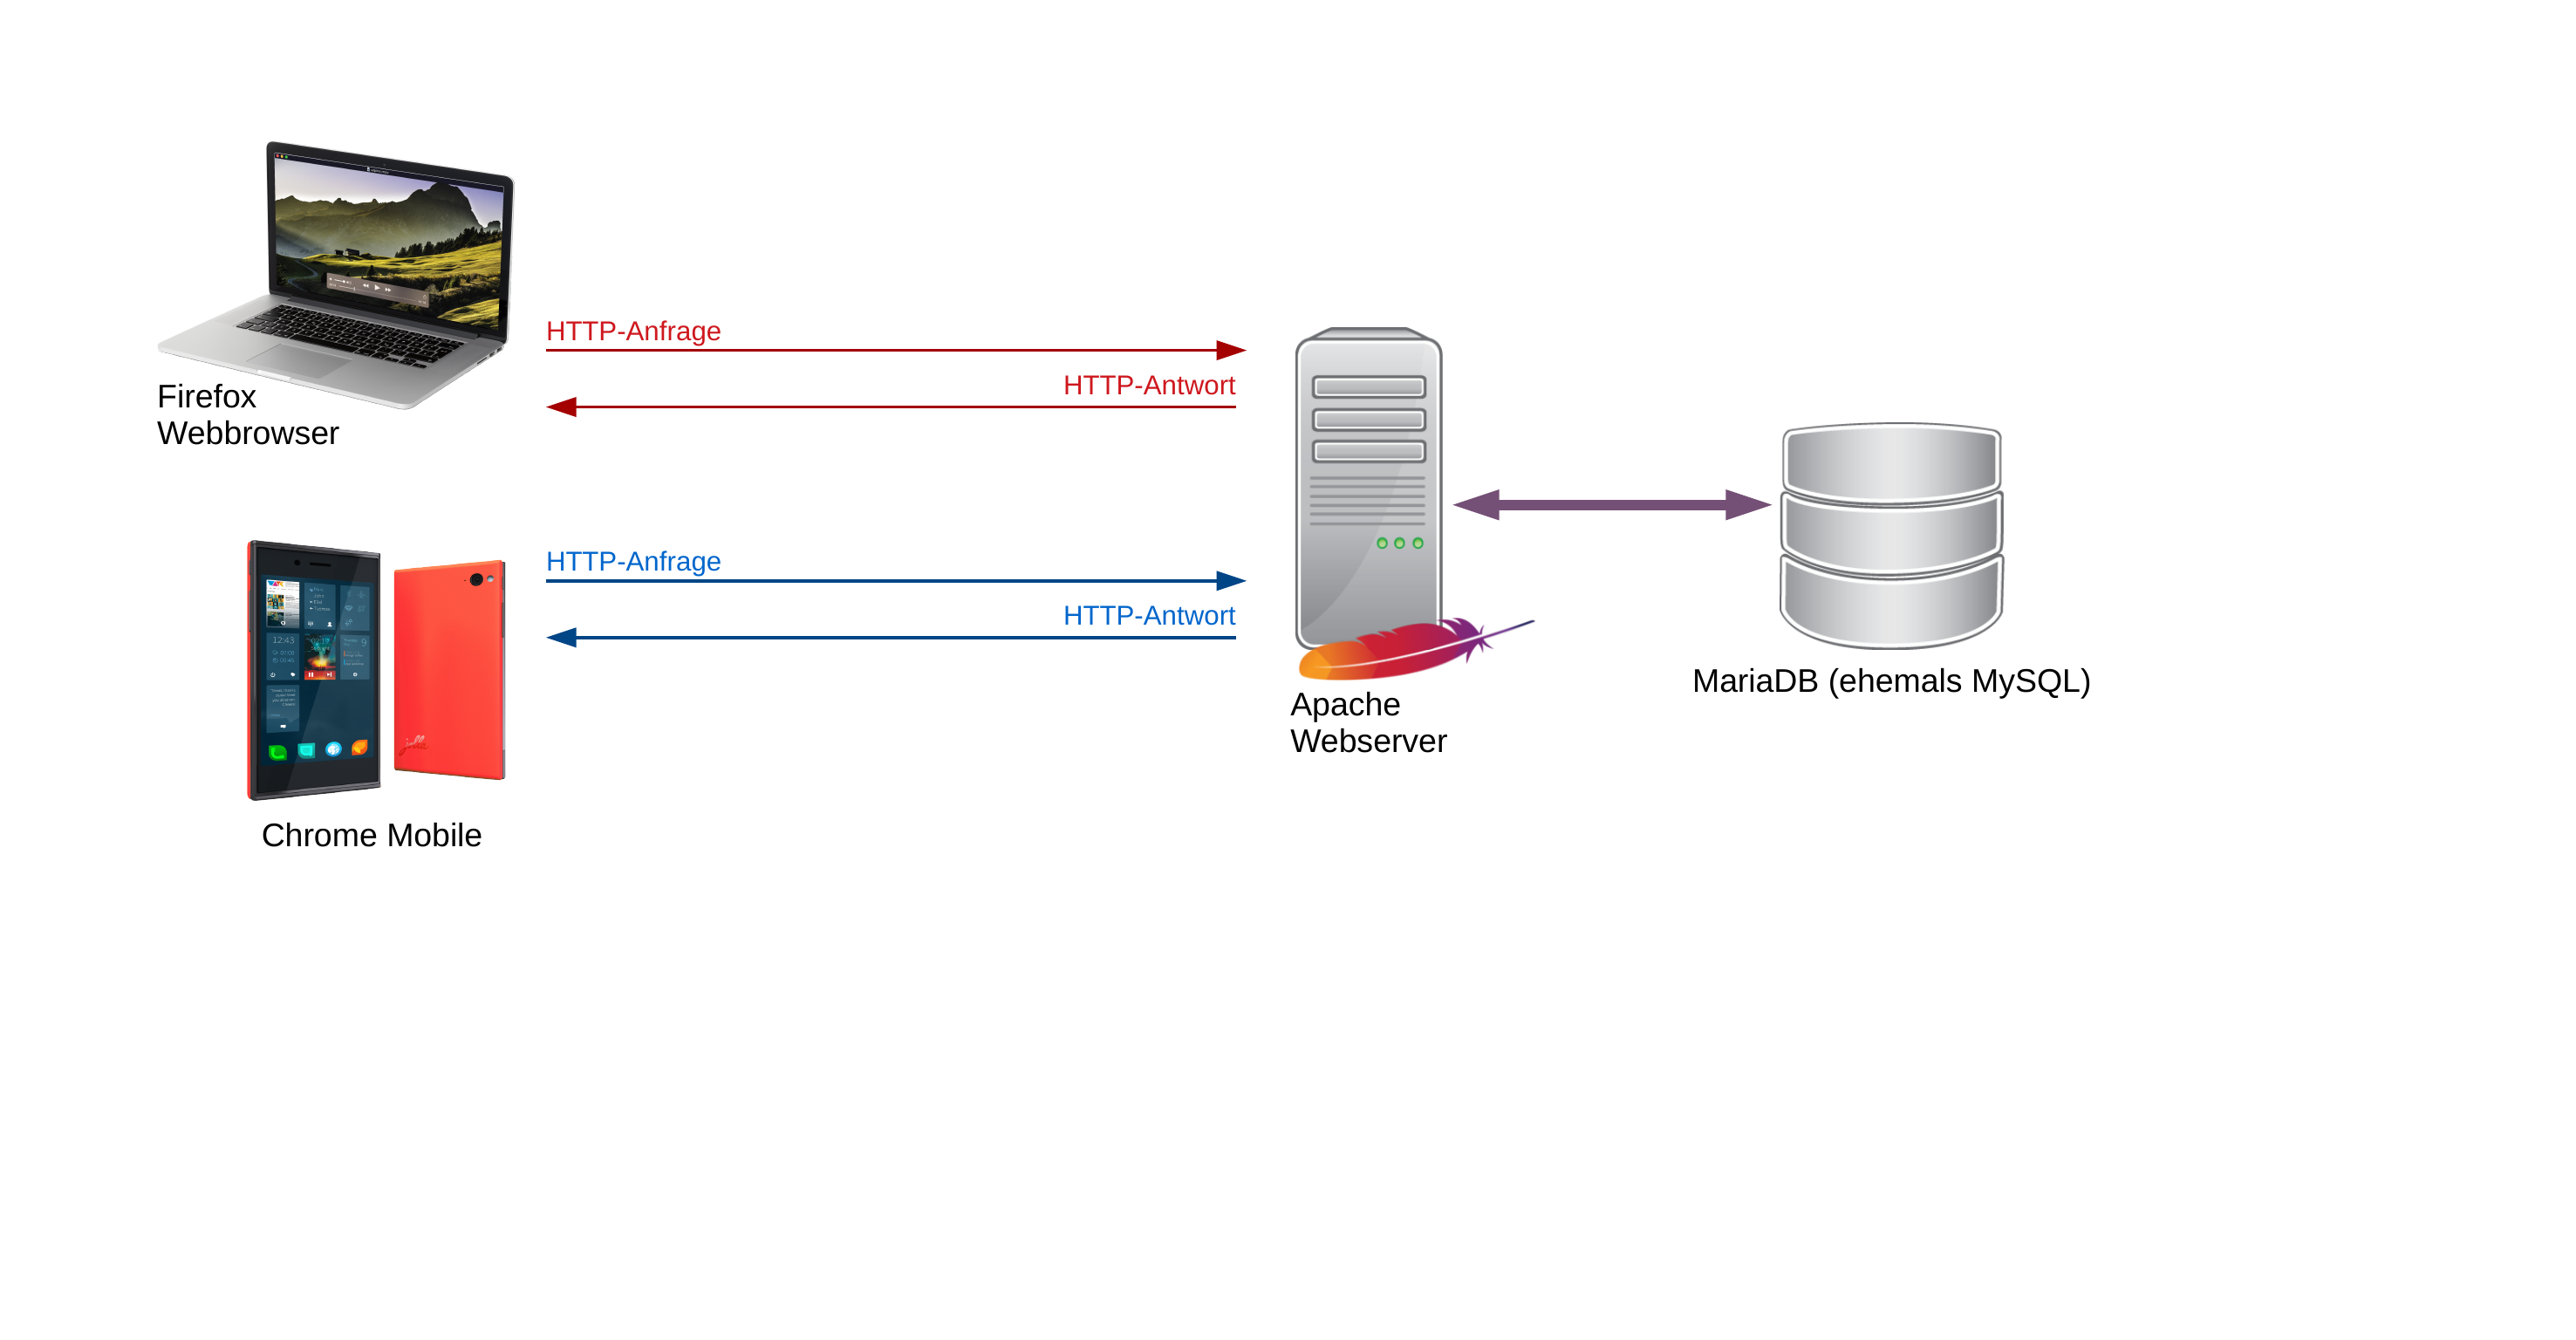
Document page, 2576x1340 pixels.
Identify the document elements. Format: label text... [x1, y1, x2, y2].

picture [156, 140, 607, 434]
text_box HTTP-Anfrage [545, 309, 722, 352]
text_box HTTP-Antwort [1063, 594, 1237, 638]
picture [1295, 327, 1535, 680]
text_box Firefox Webbrowser [144, 372, 353, 459]
picture [247, 540, 507, 801]
picture [1780, 422, 2005, 650]
text_box Apache Webserver [1277, 680, 1461, 767]
text_box HTTP-Antwort [1063, 363, 1237, 407]
text_box Chrome Mobile [249, 810, 496, 861]
text_box HTTP-Anfrage [545, 539, 722, 584]
text_box MariaDB (ehemals MySQL) [1679, 656, 2105, 707]
